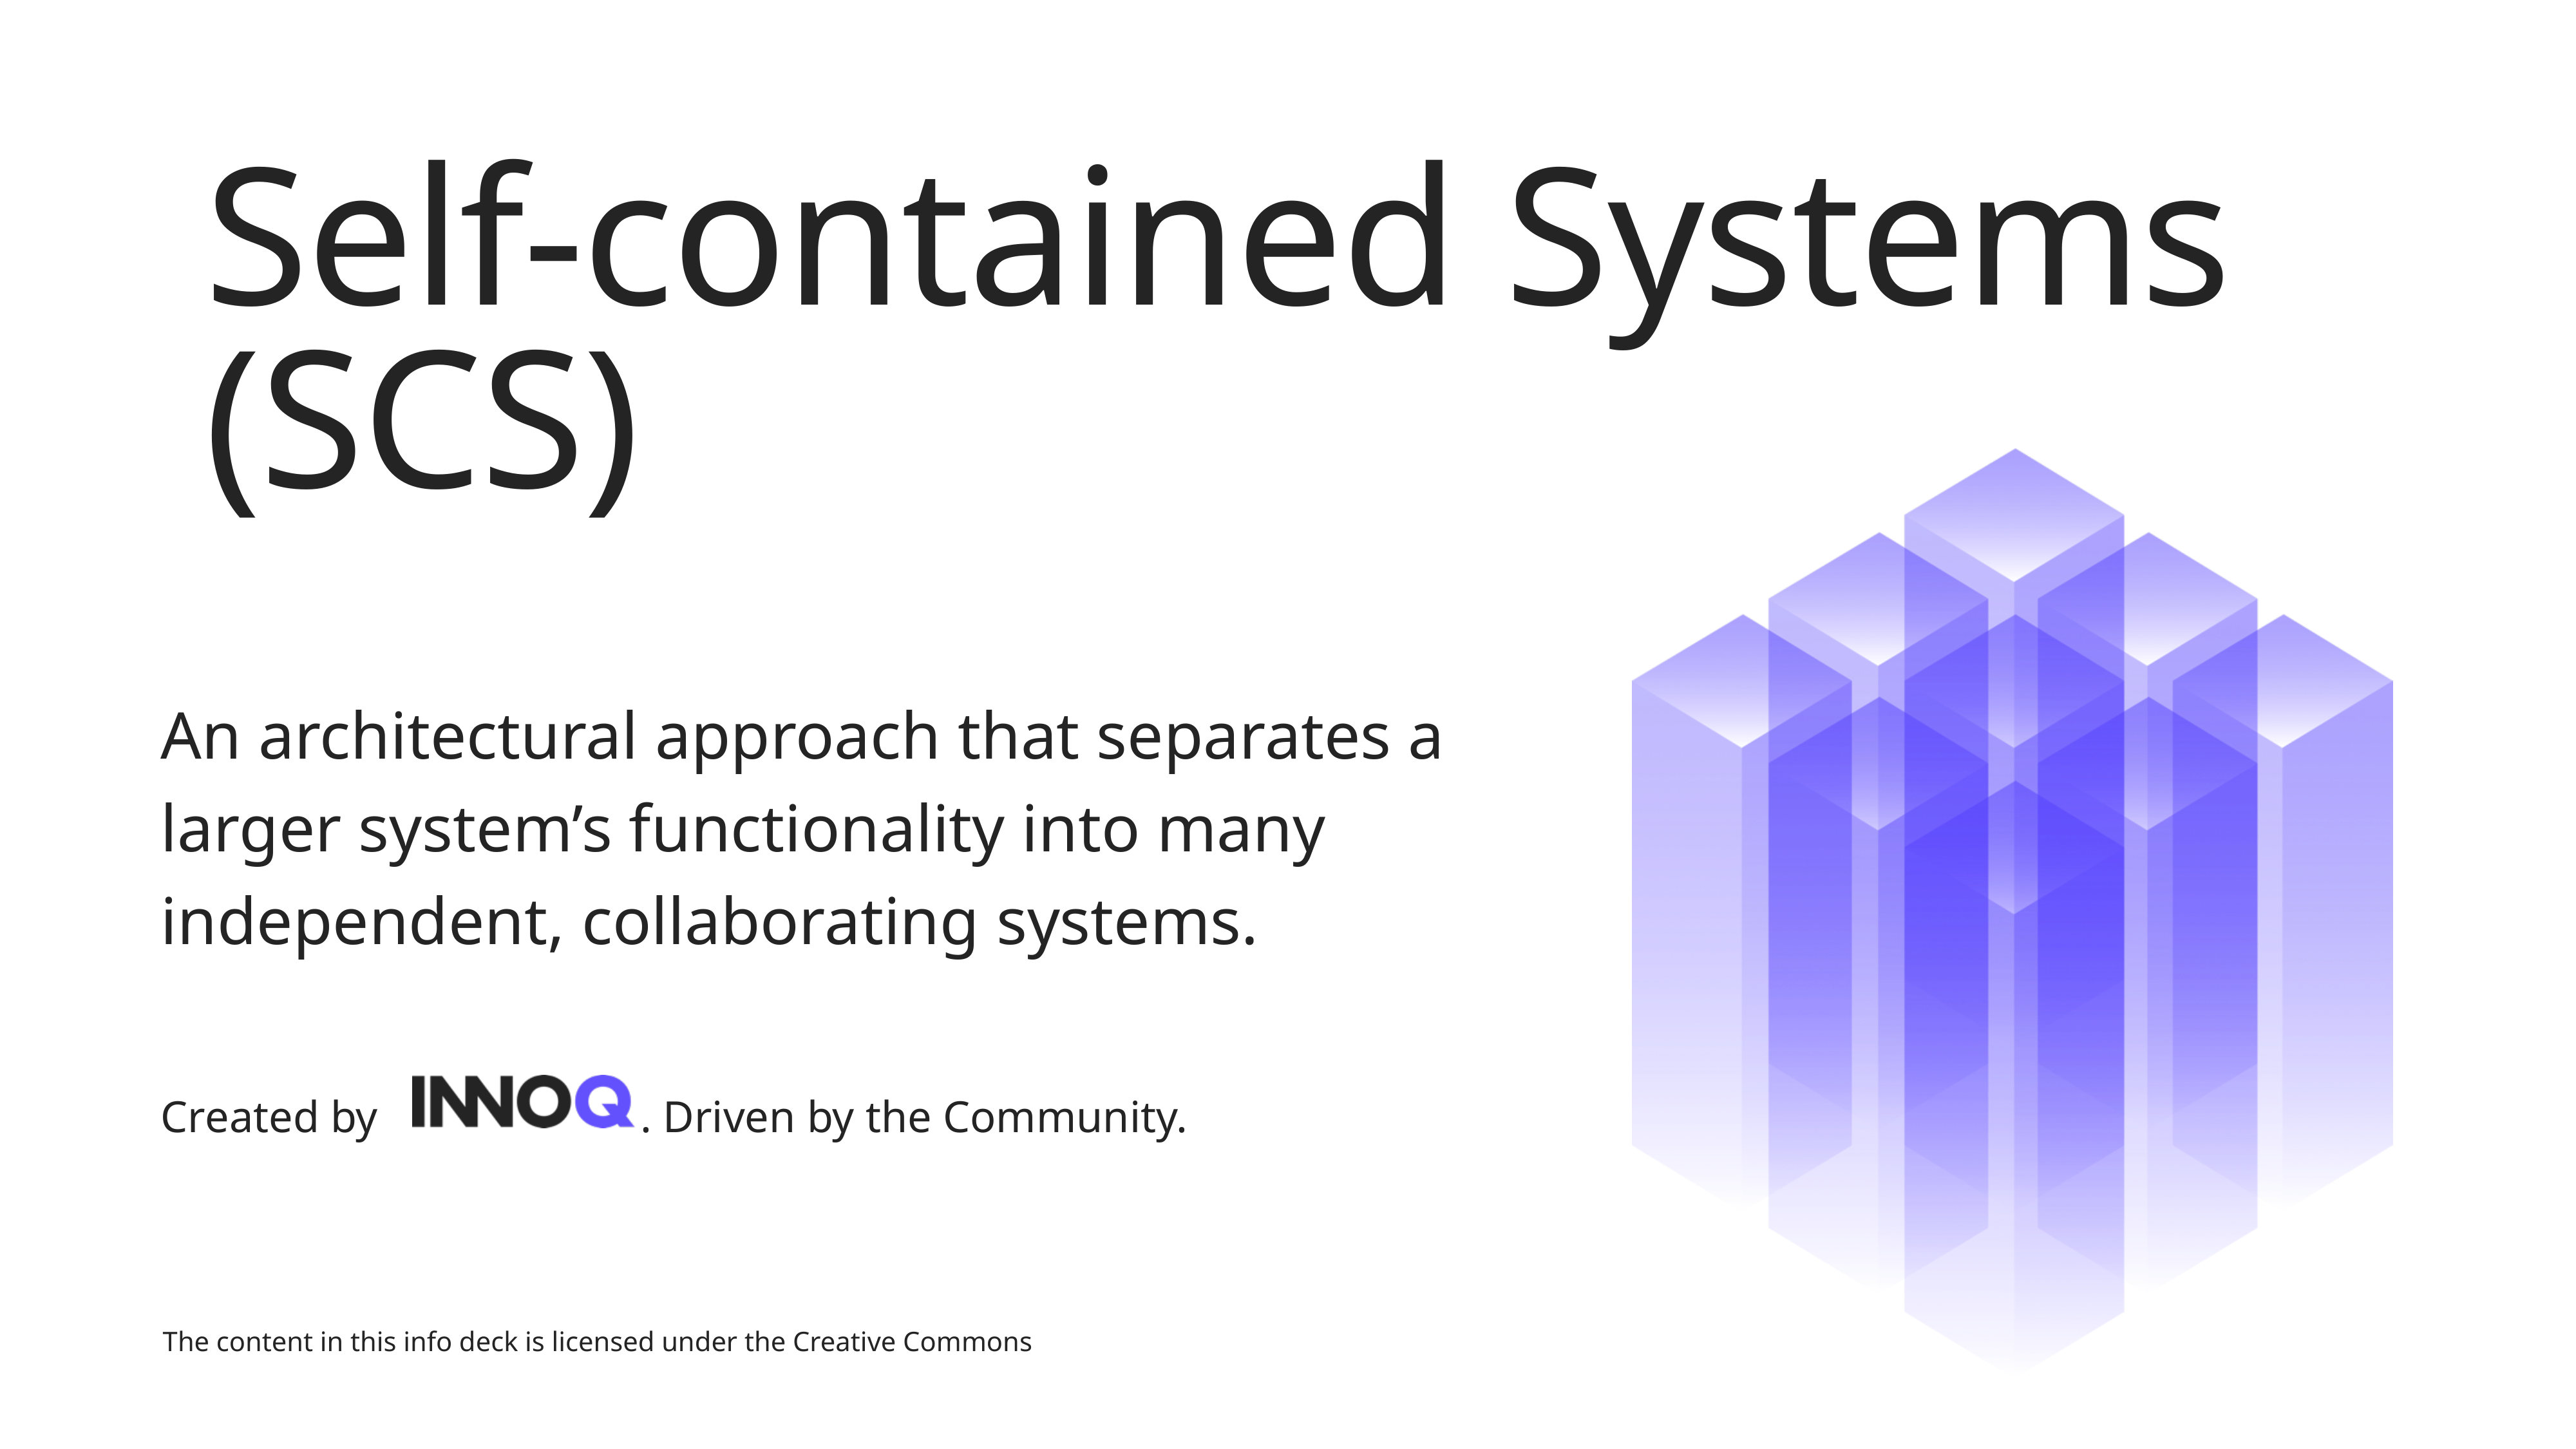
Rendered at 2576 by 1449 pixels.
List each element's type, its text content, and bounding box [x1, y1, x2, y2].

text_box Created by [155, 1074, 416, 1147]
text_box An architectural approach that separates a larger system’s functionality into many independent, collaborating systems. [155, 673, 1520, 963]
text_box . Driven by the Community. [635, 1074, 1250, 1147]
picture [416, 1075, 635, 1128]
picture [1632, 448, 2393, 1379]
text_box Self-contained Systems (SCS) [198, 153, 2237, 530]
text_box The content in this info deck is licensed under the Creative Commons [157, 1312, 1698, 1363]
